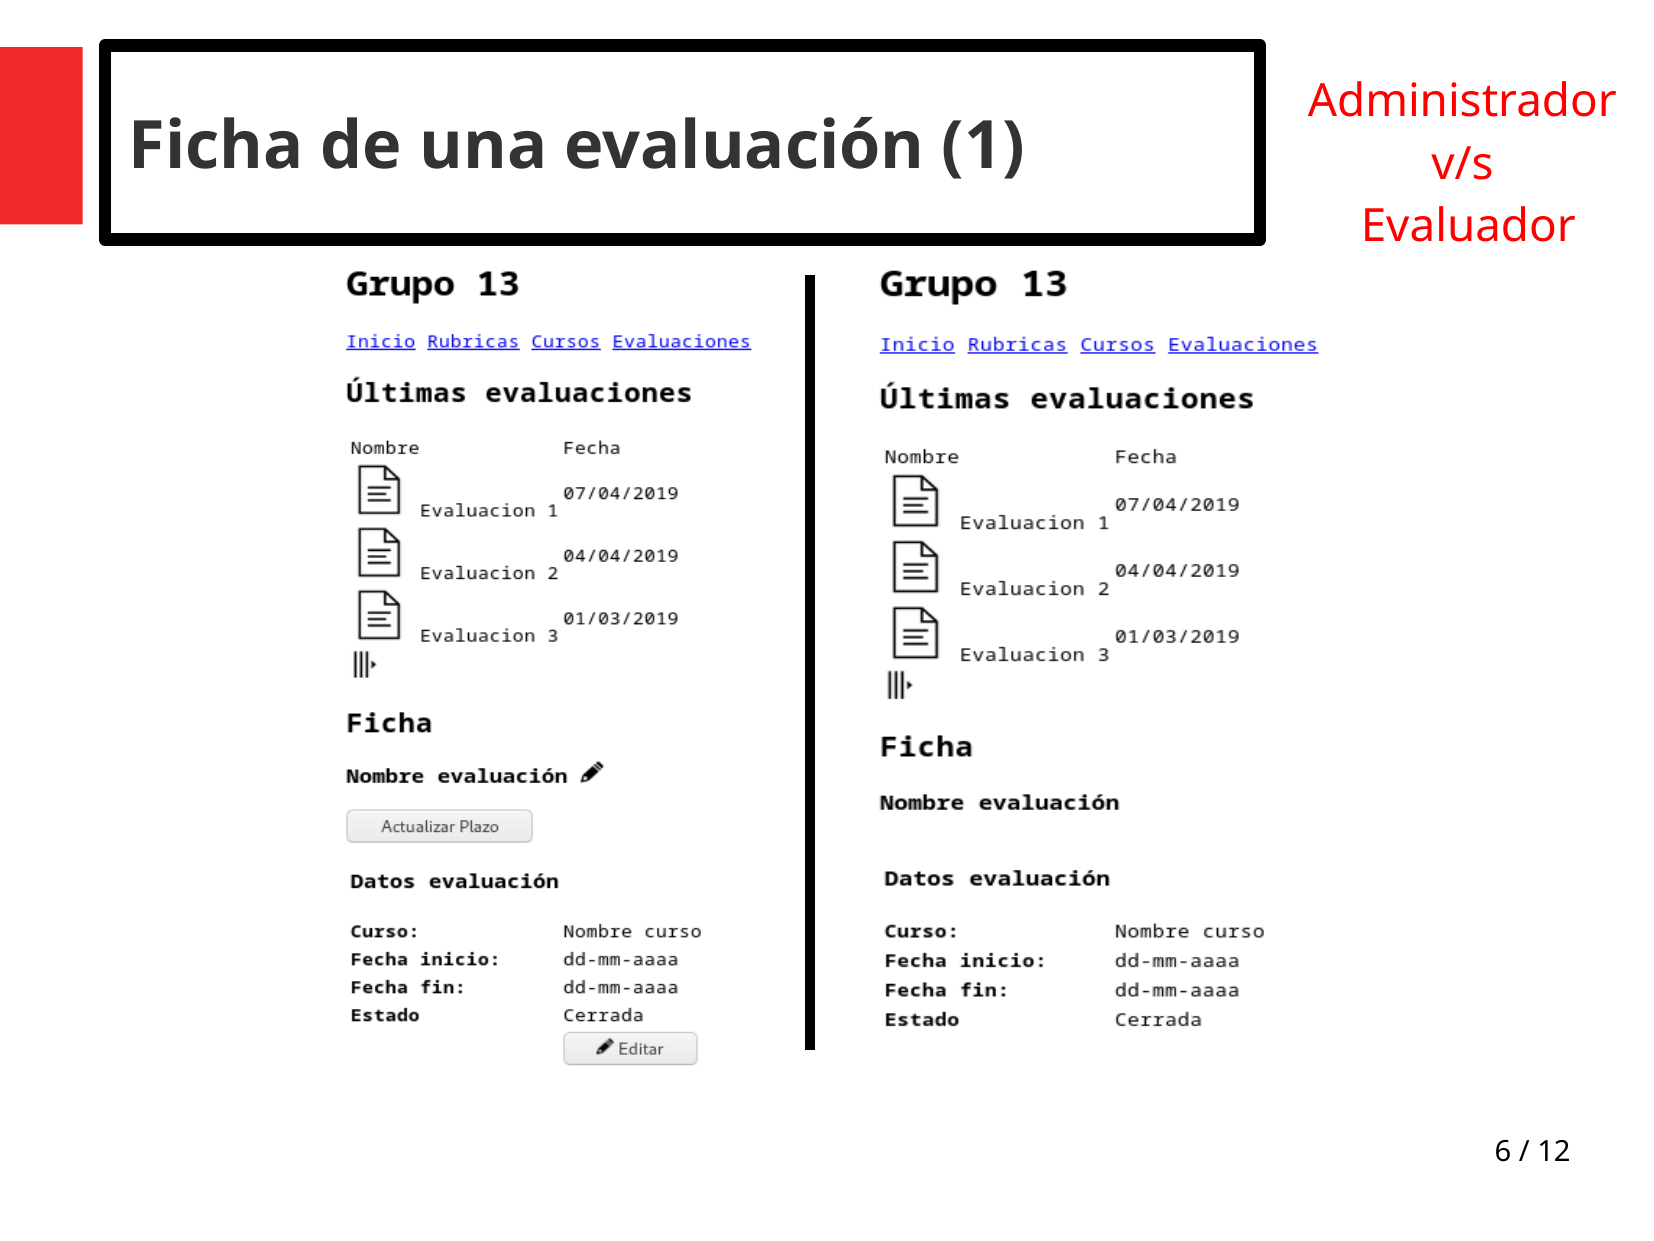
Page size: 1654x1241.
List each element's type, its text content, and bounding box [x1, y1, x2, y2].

picture [877, 264, 1336, 1051]
picture [345, 257, 834, 1081]
title Ficha de una evaluación (1) [105, 45, 1261, 240]
text_box Administrador v/s Evaluador [1266, 60, 1654, 241]
